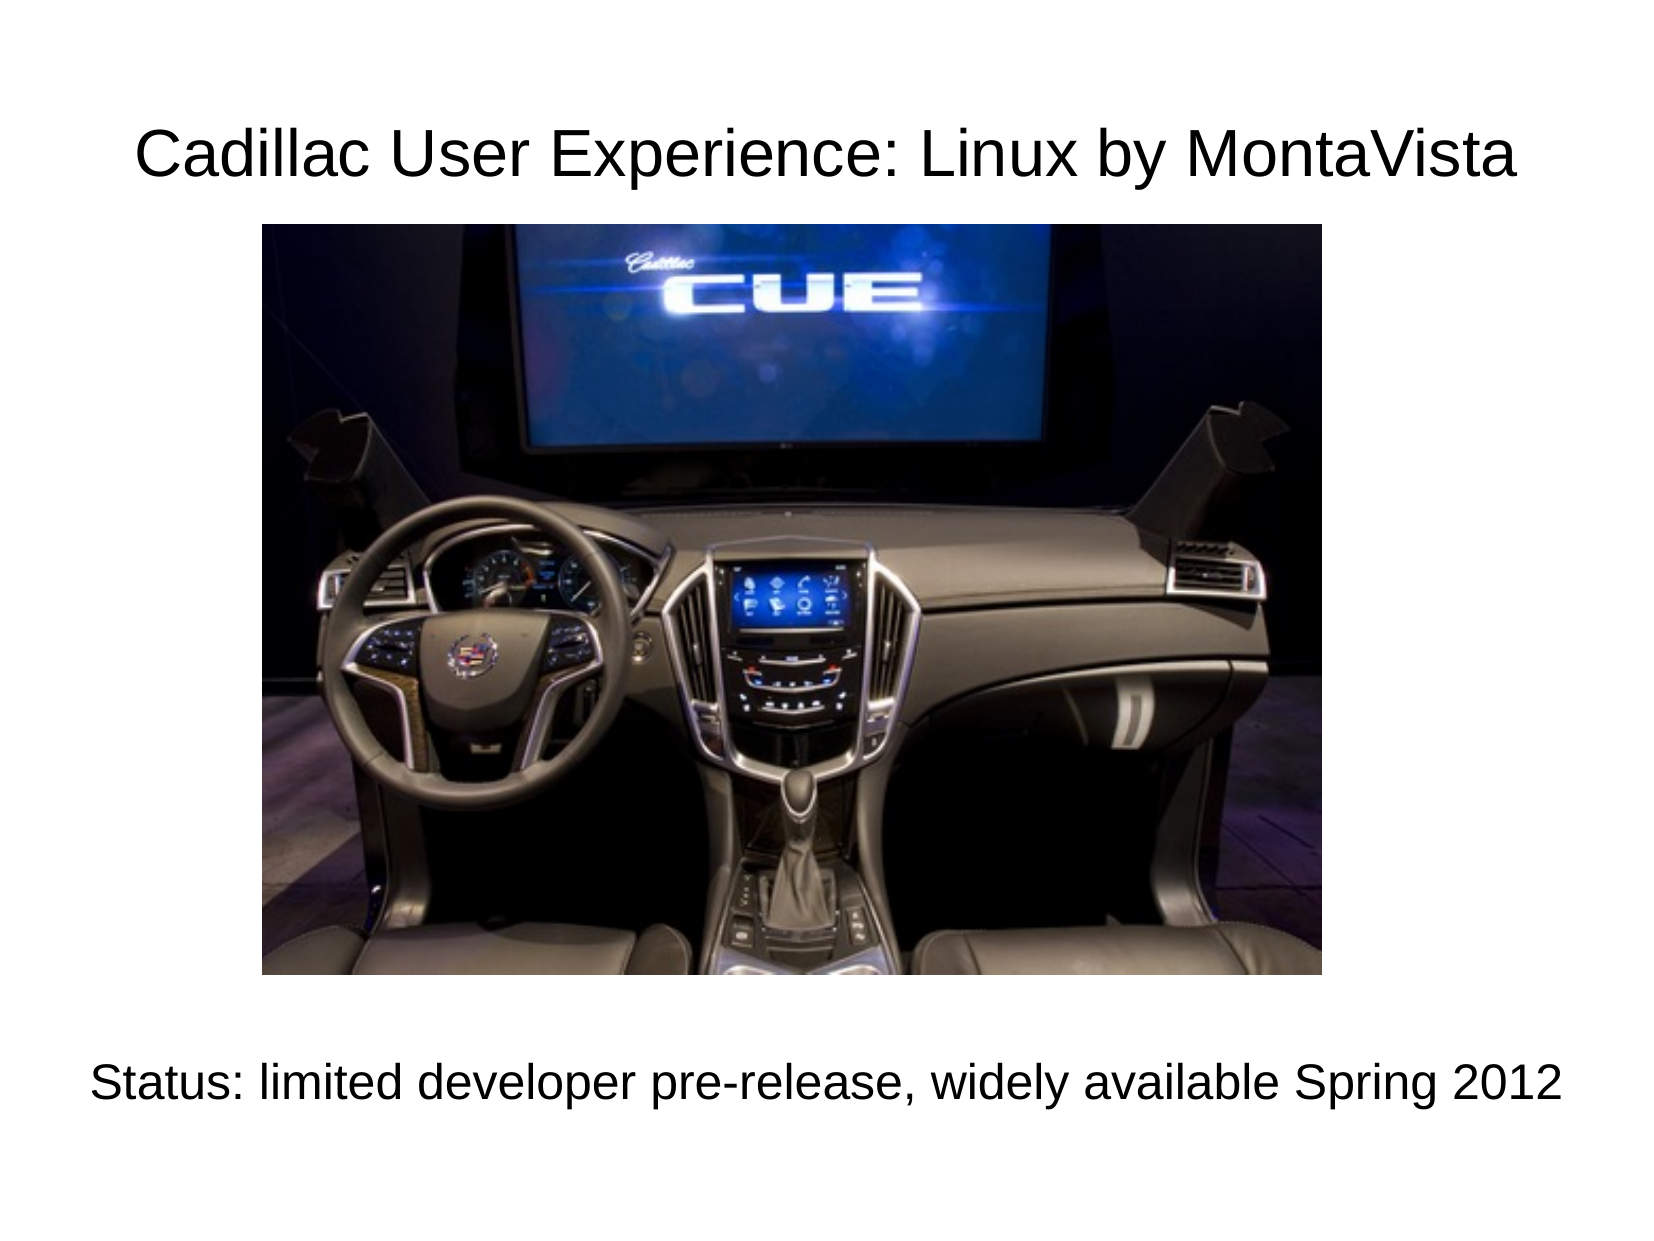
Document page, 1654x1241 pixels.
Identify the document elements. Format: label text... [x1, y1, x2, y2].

title Cadillac User Experience: Linux by MontaVista [82, 49, 1571, 257]
text_box Status: limited developer pre-release, widely available Spring 2012 [74, 1046, 1579, 1118]
picture [262, 224, 1322, 976]
